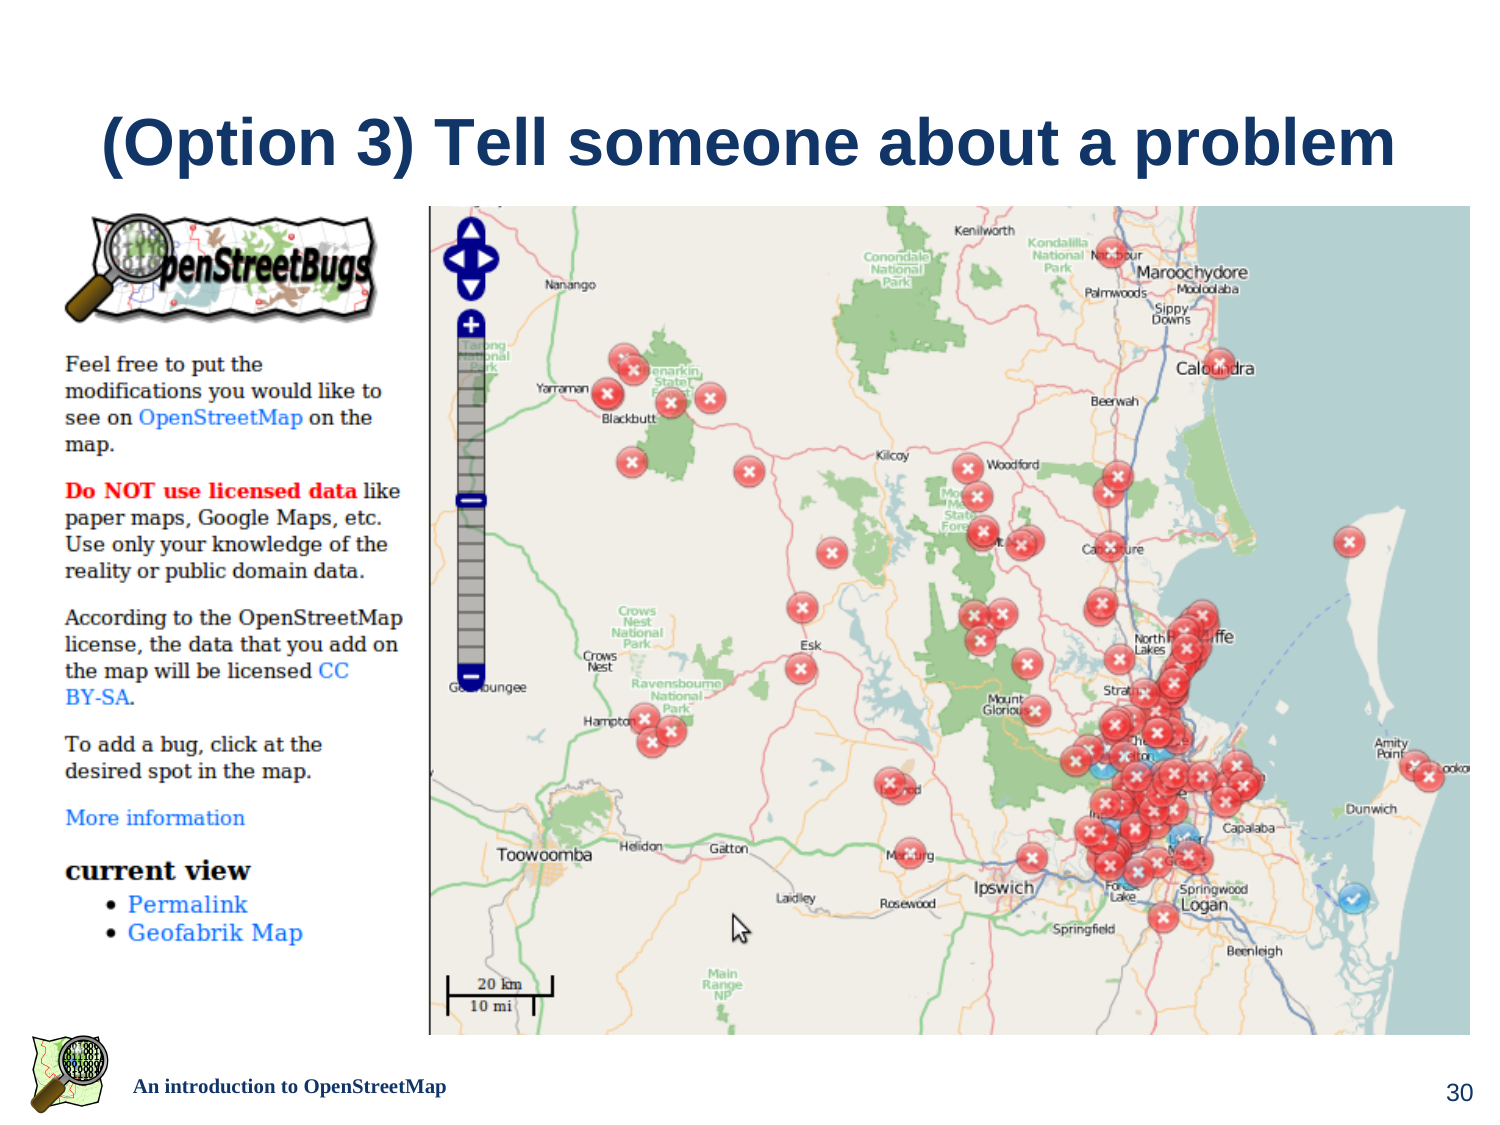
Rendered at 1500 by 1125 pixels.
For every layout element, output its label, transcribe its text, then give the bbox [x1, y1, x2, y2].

title (Option 3) Tell someone about a problem [74, 44, 1425, 206]
picture [29, 206, 1470, 1114]
